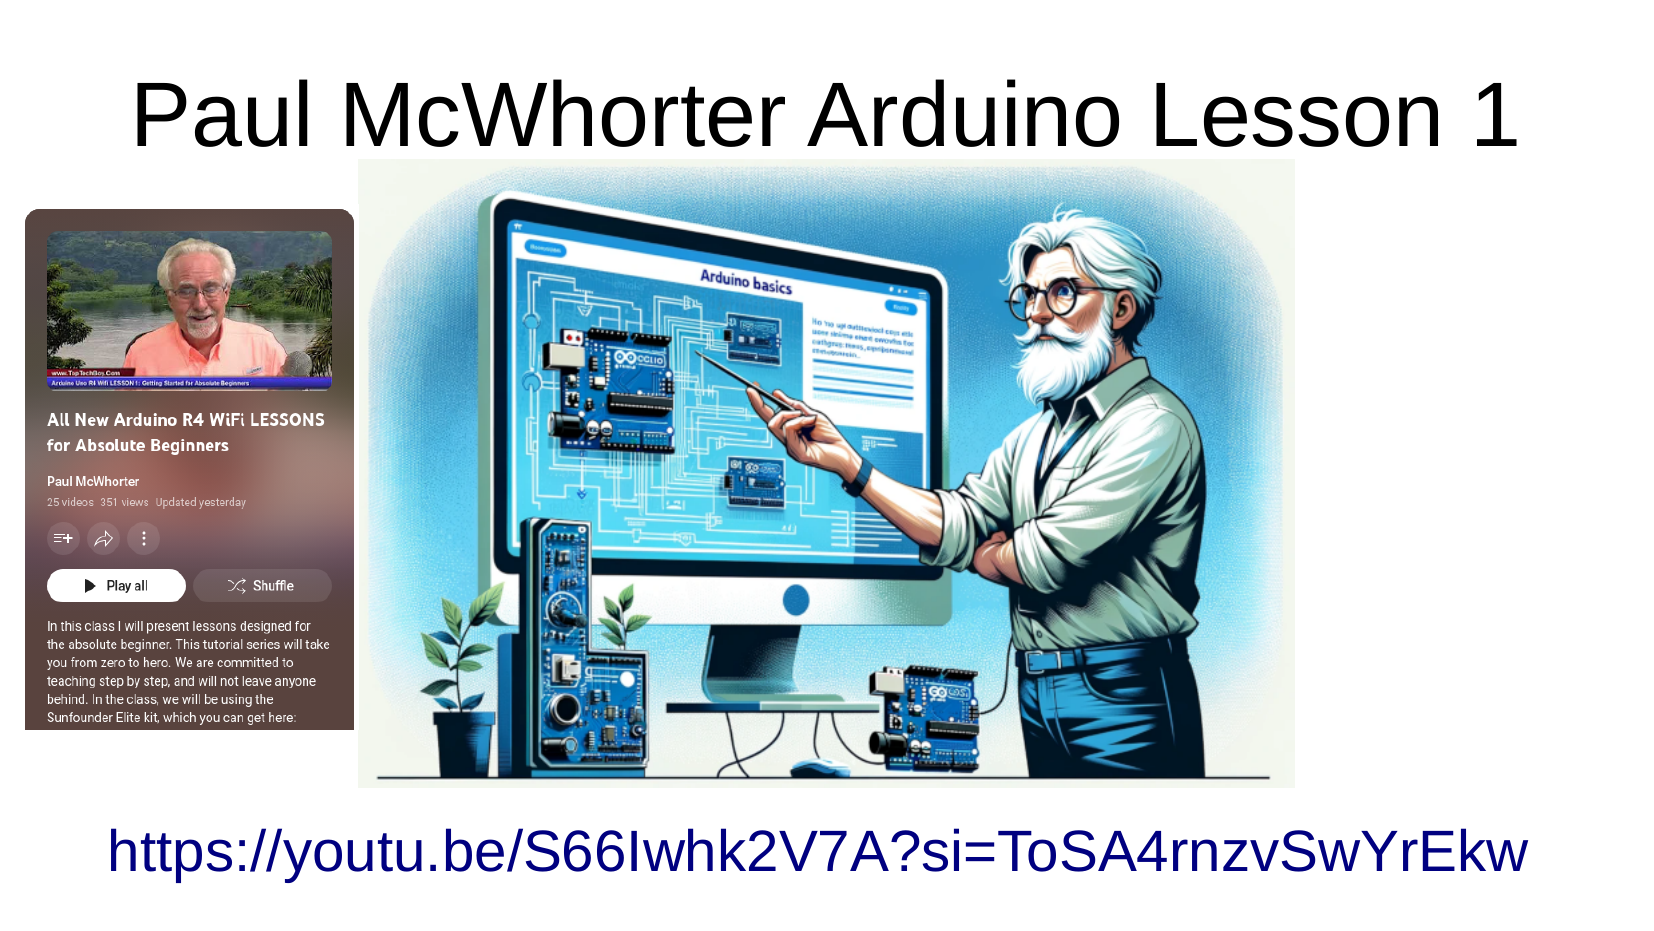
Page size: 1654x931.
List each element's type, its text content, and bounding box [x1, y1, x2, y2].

subtitle https://youtu.be/S66Iwhk2V7A?si=ToSA4rnzvSwYrEkw [75, 787, 1564, 915]
title Paul McWhorter Arduino Lesson 1 [82, 37, 1571, 193]
picture [19, 159, 1295, 788]
